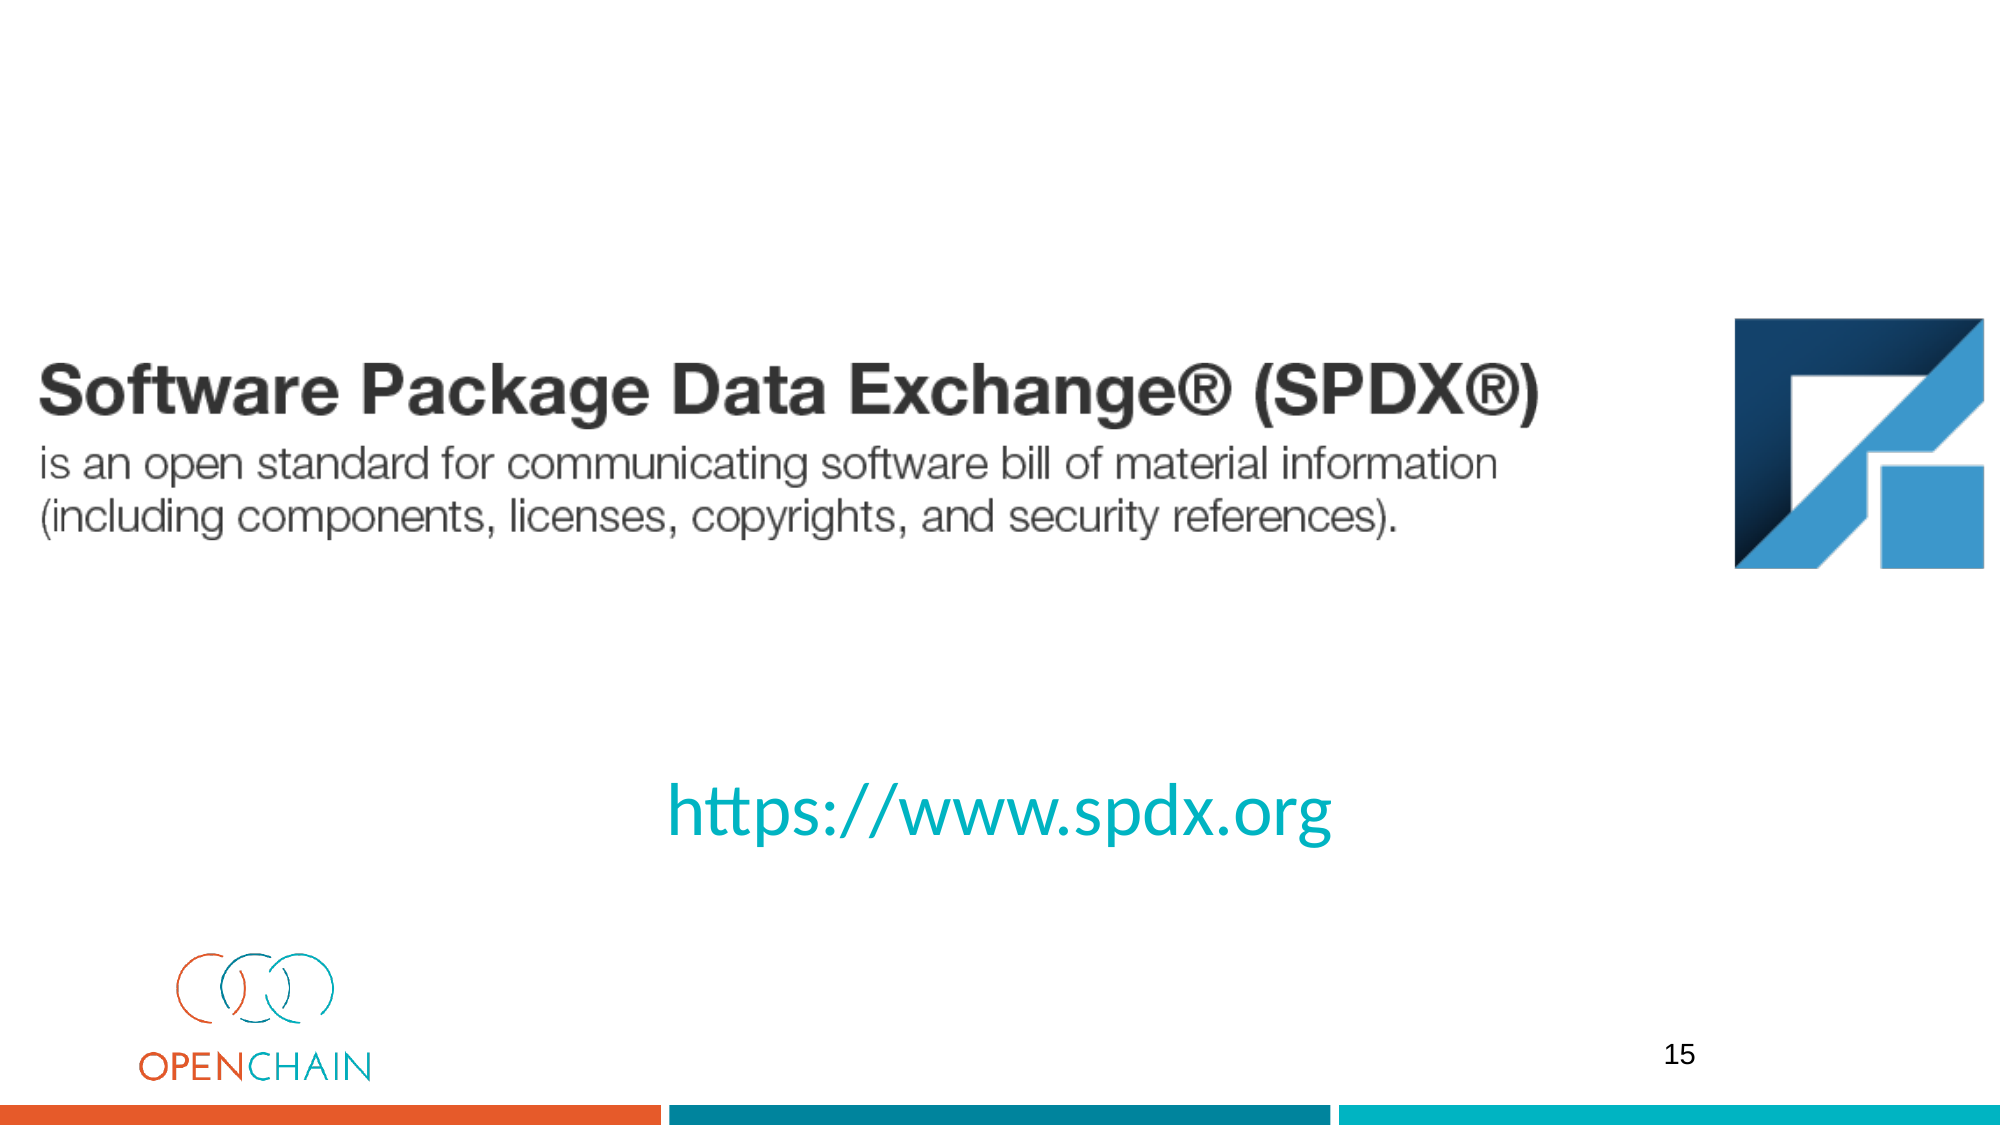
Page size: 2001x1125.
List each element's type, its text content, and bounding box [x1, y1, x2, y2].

slide_number <number> [1648, 1022, 1863, 1083]
picture [137, 951, 372, 1082]
picture [0, 312, 2000, 576]
title https://www.spdx.org [137, 702, 1863, 921]
